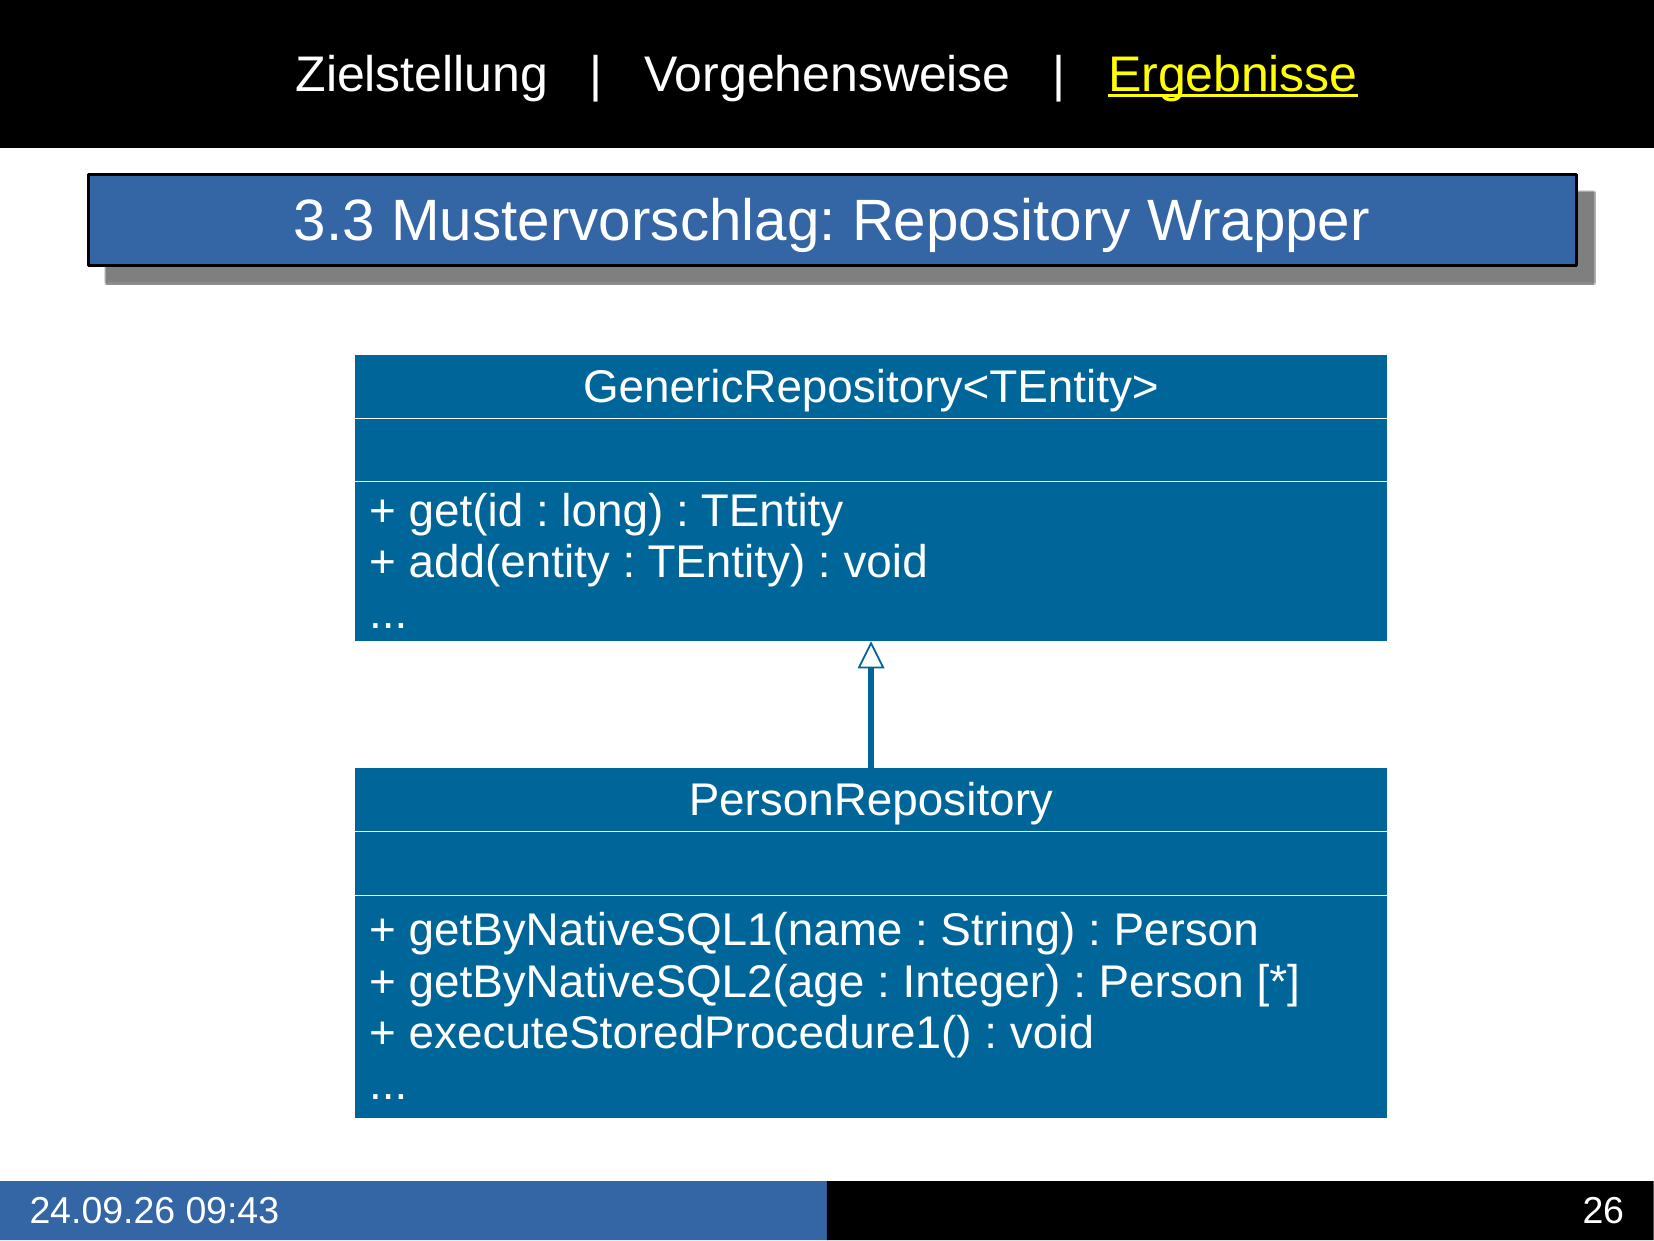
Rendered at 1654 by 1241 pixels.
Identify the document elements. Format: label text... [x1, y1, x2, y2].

text_box [354, 418, 1388, 481]
text_box + getByNativeSQL1(name : String) : Person + getByNativeSQL2(age : Integer) : Person [*] + executeStoredProcedure1() : void ... [354, 895, 1388, 1119]
text_box [354, 831, 1388, 895]
text_box Zielstellung | Vorgehensweise | Ergebnisse [0, 0, 1654, 148]
text_box + get(id : long) : TEntity + add(entity : TEntity) : void ... [354, 481, 1388, 642]
text_box GenericRepository<TEntity> [354, 354, 1388, 418]
title 3.3 Mustervorschlag: Repository Wrapper [88, 174, 1577, 266]
text_box PersonRepository [354, 767, 1388, 831]
